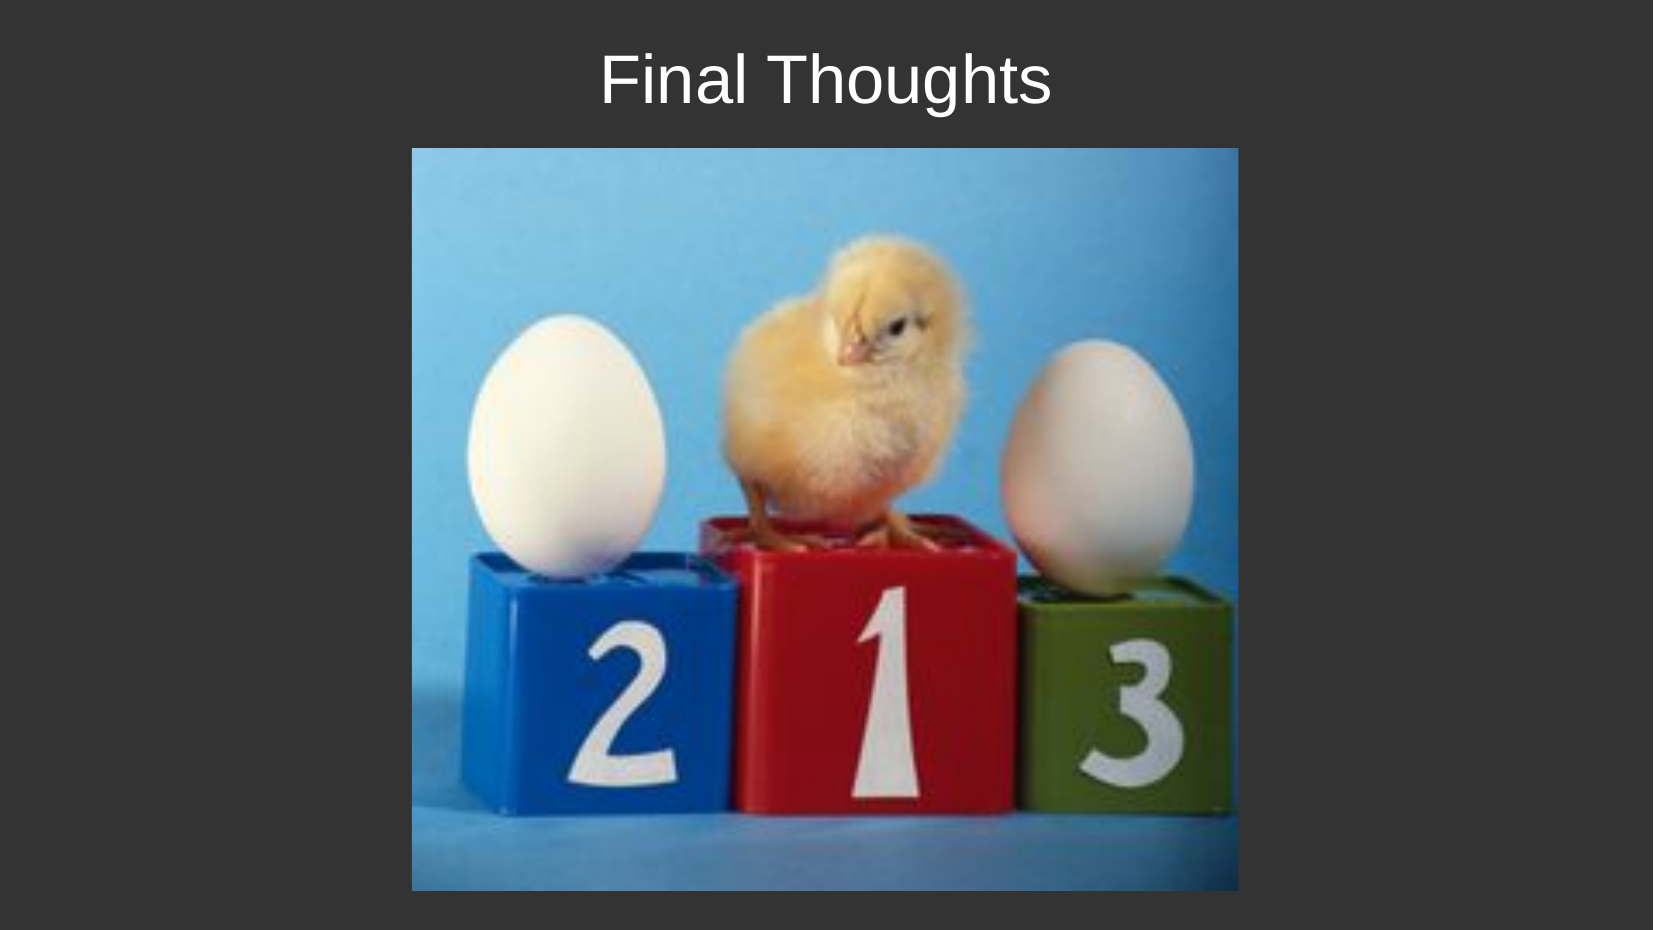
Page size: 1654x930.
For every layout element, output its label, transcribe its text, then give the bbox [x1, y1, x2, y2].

title Final Thoughts [82, 1, 1571, 157]
picture [411, 148, 1239, 891]
